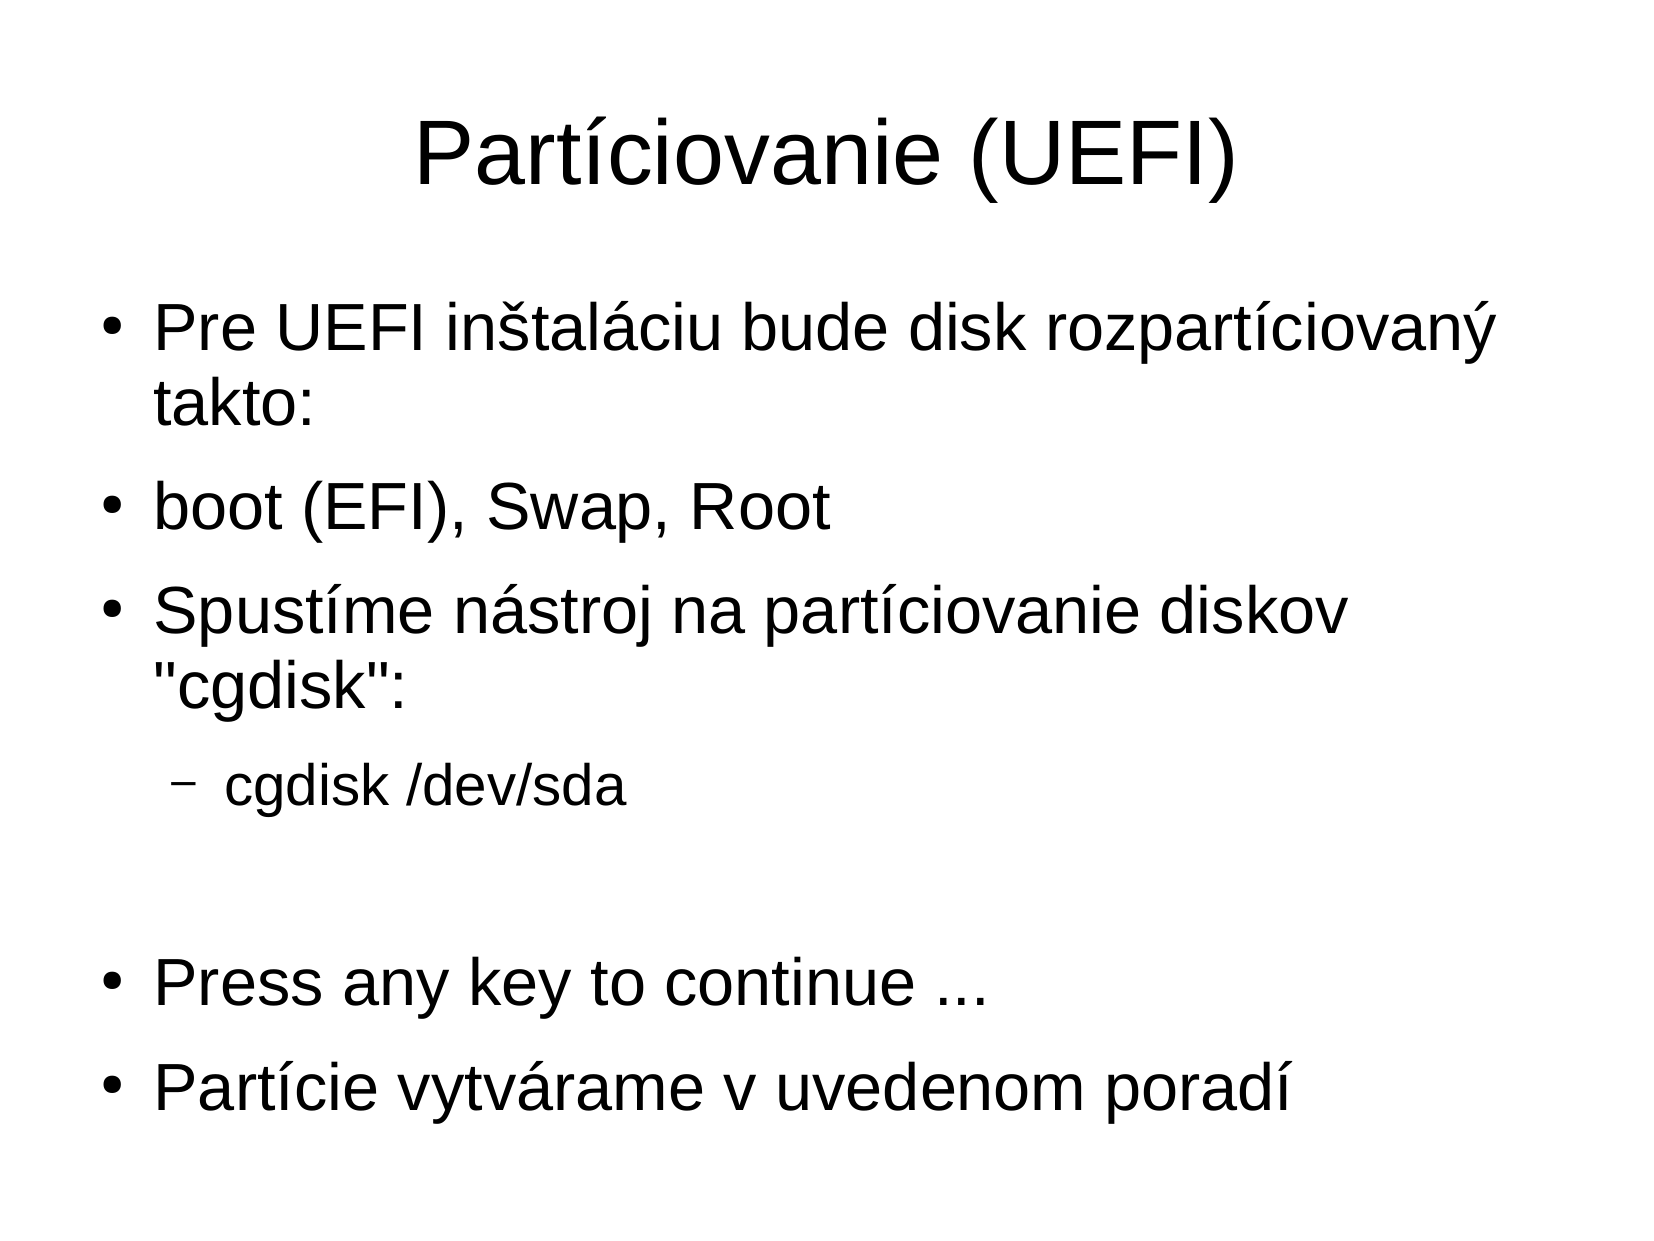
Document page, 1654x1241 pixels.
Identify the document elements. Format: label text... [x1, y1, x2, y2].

list Pre UEFI inštaláciu bude disk rozpartíciovaný takto: boot (EFI), Swap, Root Spustíme nástroj na partíciovanie diskov "cgdisk": cgdisk /dev/sda Press any key to continue ... Partície vytvárame v uvedenom poradí [82, 290, 1571, 1209]
title Partíciovanie (UEFI) [82, 49, 1571, 257]
